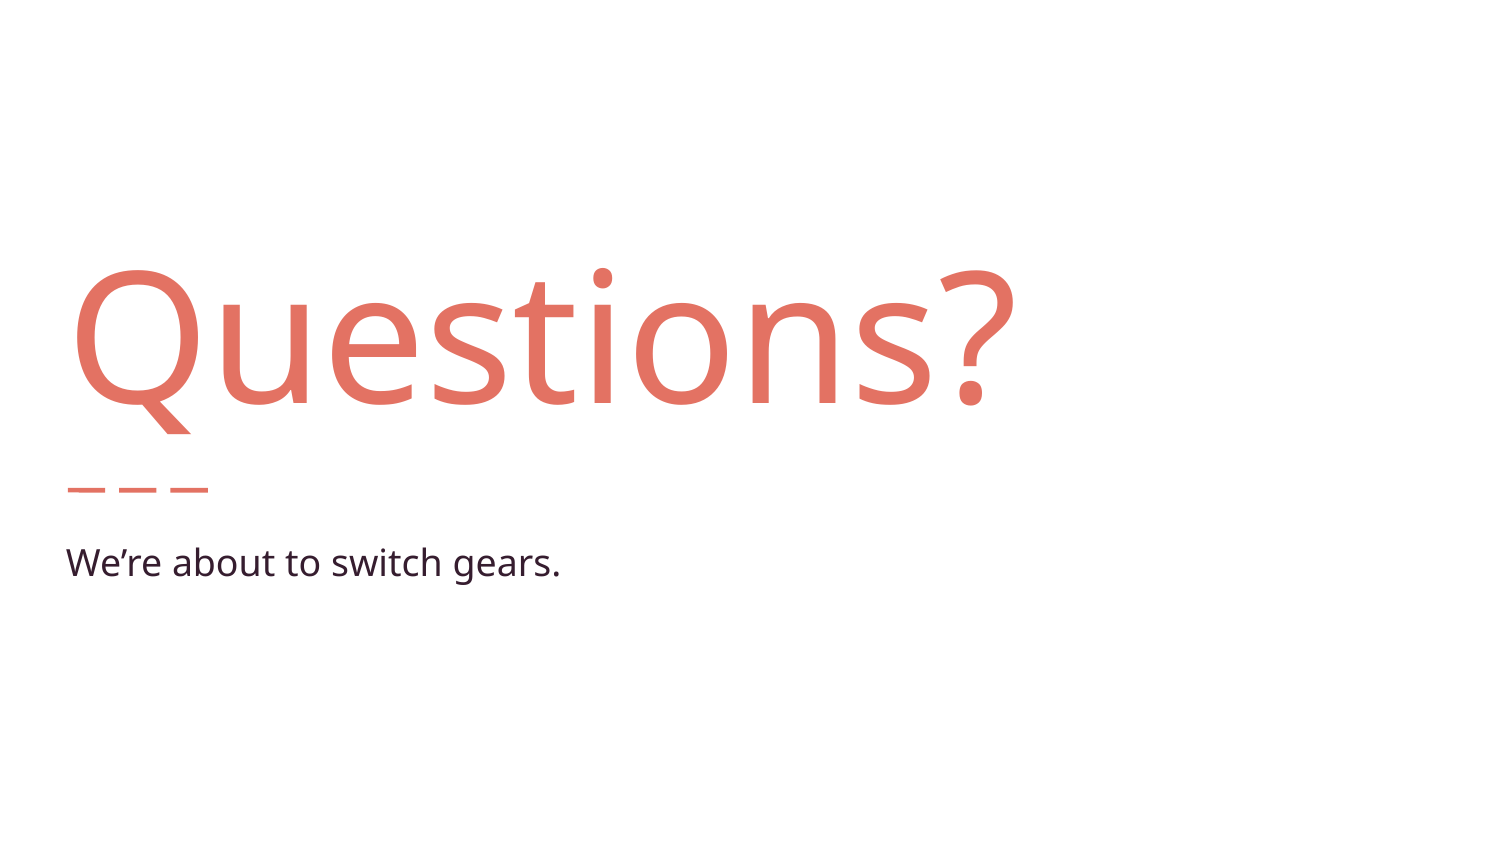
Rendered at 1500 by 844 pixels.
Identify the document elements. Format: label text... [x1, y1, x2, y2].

title Questions? [51, 132, 1449, 456]
text_box We’re about to switch gears. [51, 529, 1449, 676]
